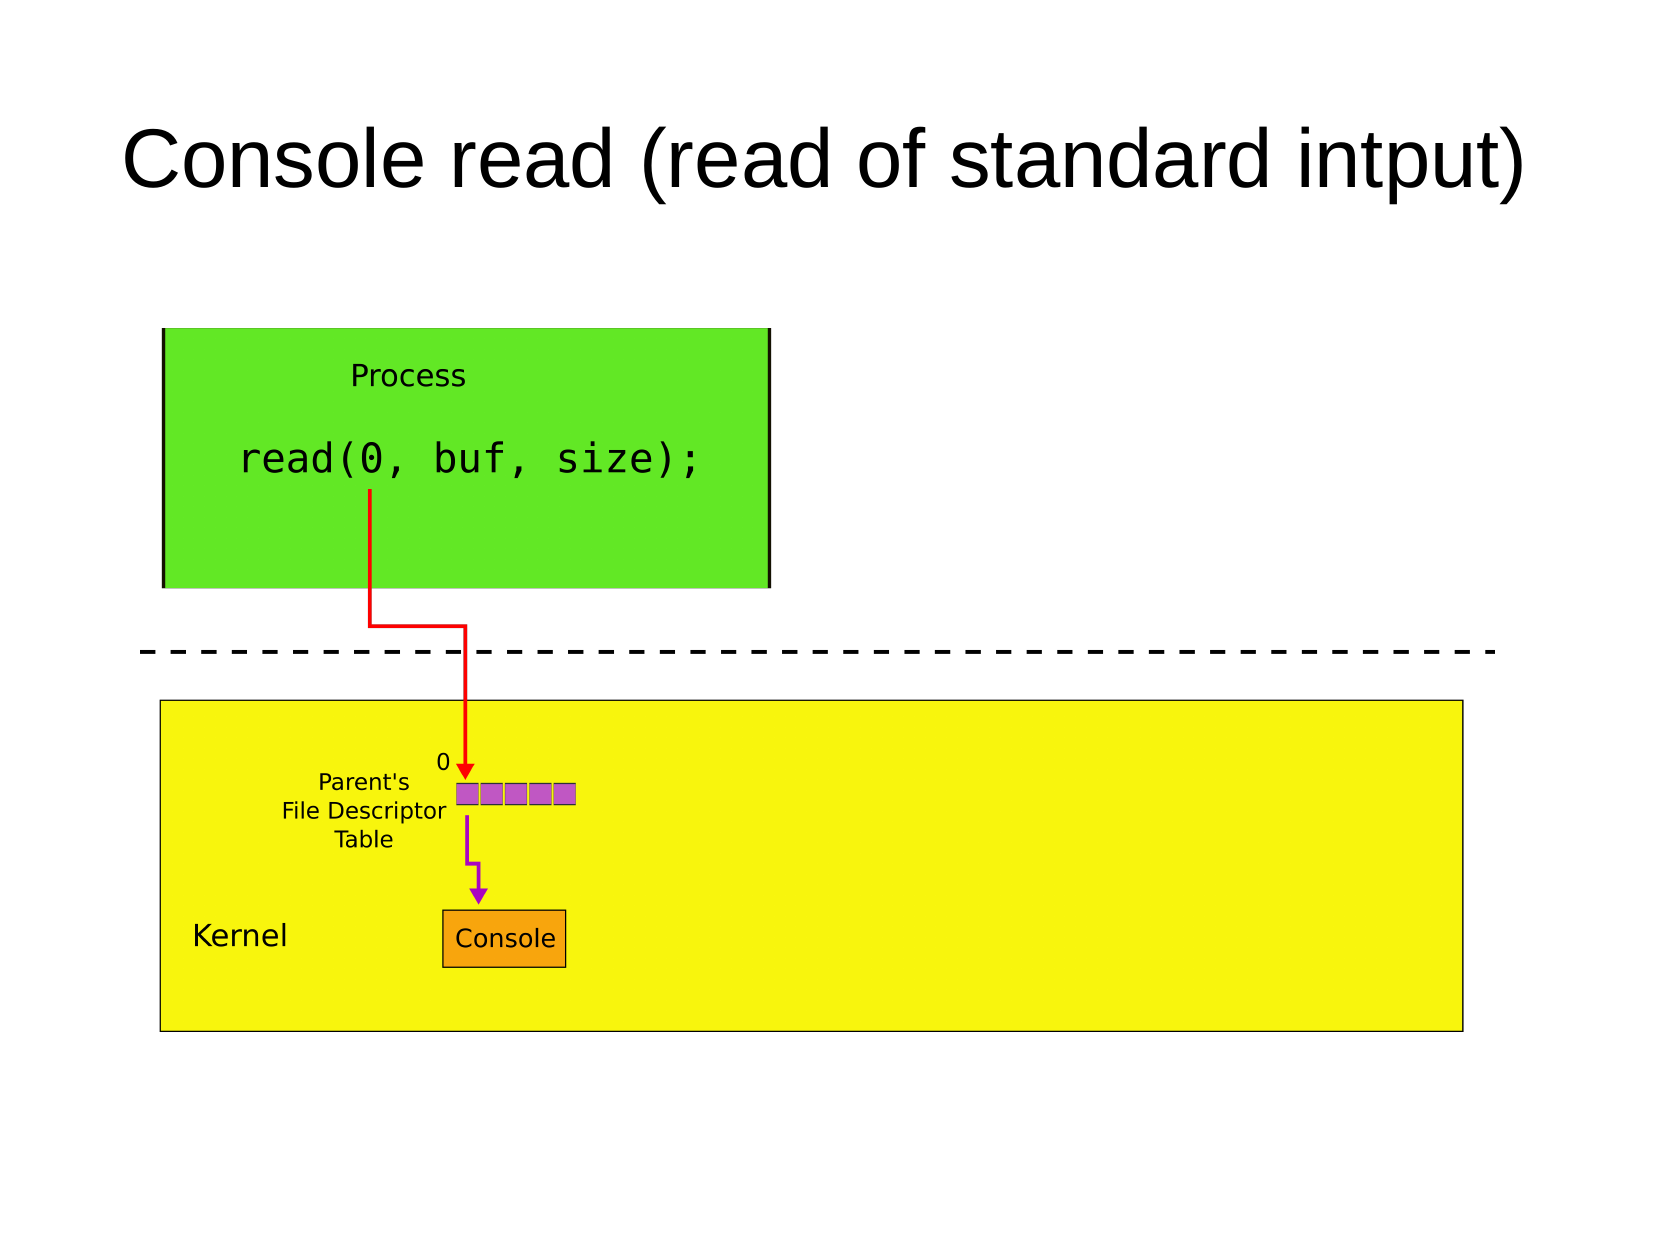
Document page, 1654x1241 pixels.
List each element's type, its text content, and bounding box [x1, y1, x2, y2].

title Console read (read of standard intput) [75, 55, 1576, 263]
picture [140, 328, 1495, 1032]
